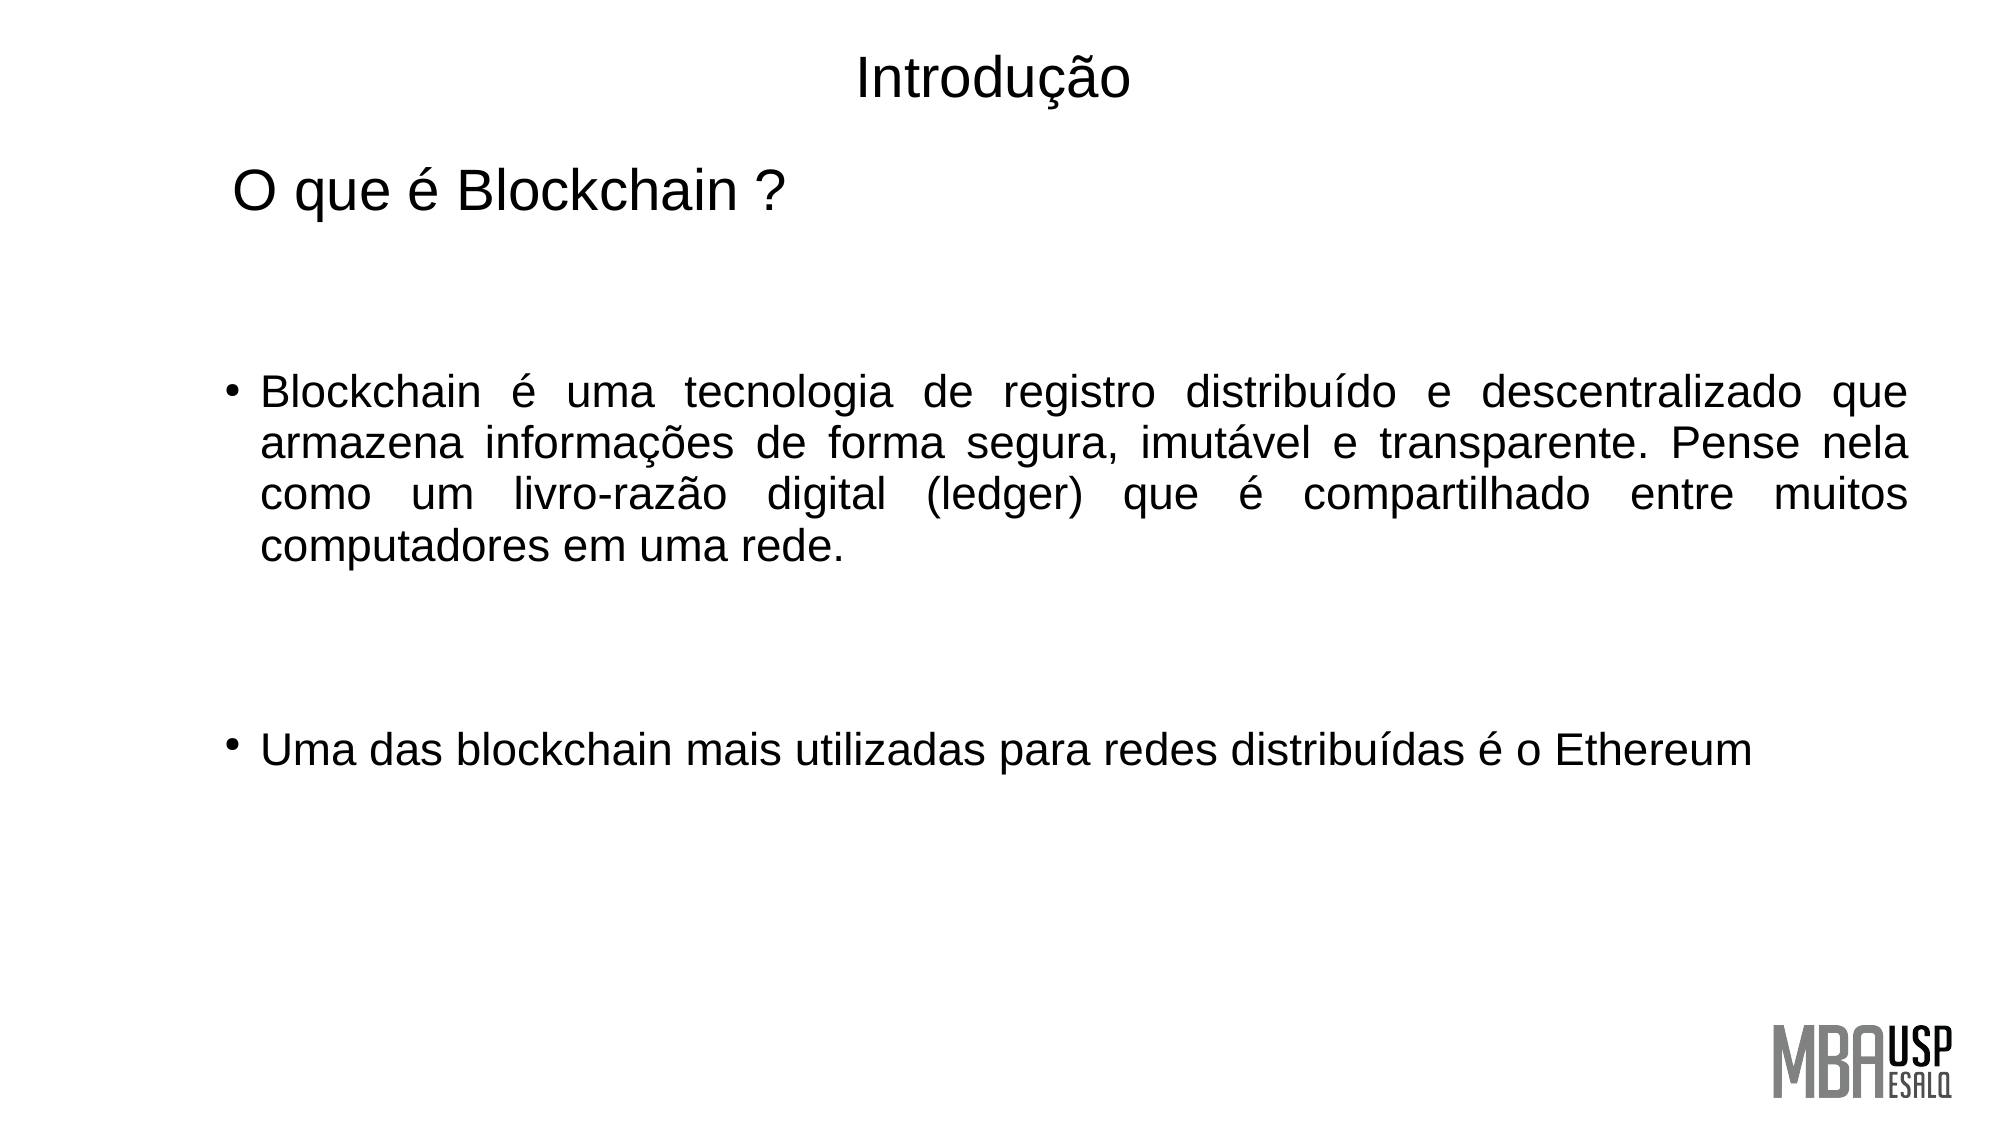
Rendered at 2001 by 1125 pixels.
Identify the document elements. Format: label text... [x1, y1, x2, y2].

picture [1765, 1021, 1960, 1102]
text_box O que é Blockchain ? Blockchain é uma tecnologia de registro distribuído e descentralizado que armazena informações de forma segura, imutável e transparente. Pense nela como um livro-razão digital (ledger) que é compartilhado entre muitos computadores em uma rede. Uma das blockchain mais utilizadas para redes distribuídas é o Ethereum [82, 150, 1951, 976]
text_box Introdução [37, 37, 1951, 118]
